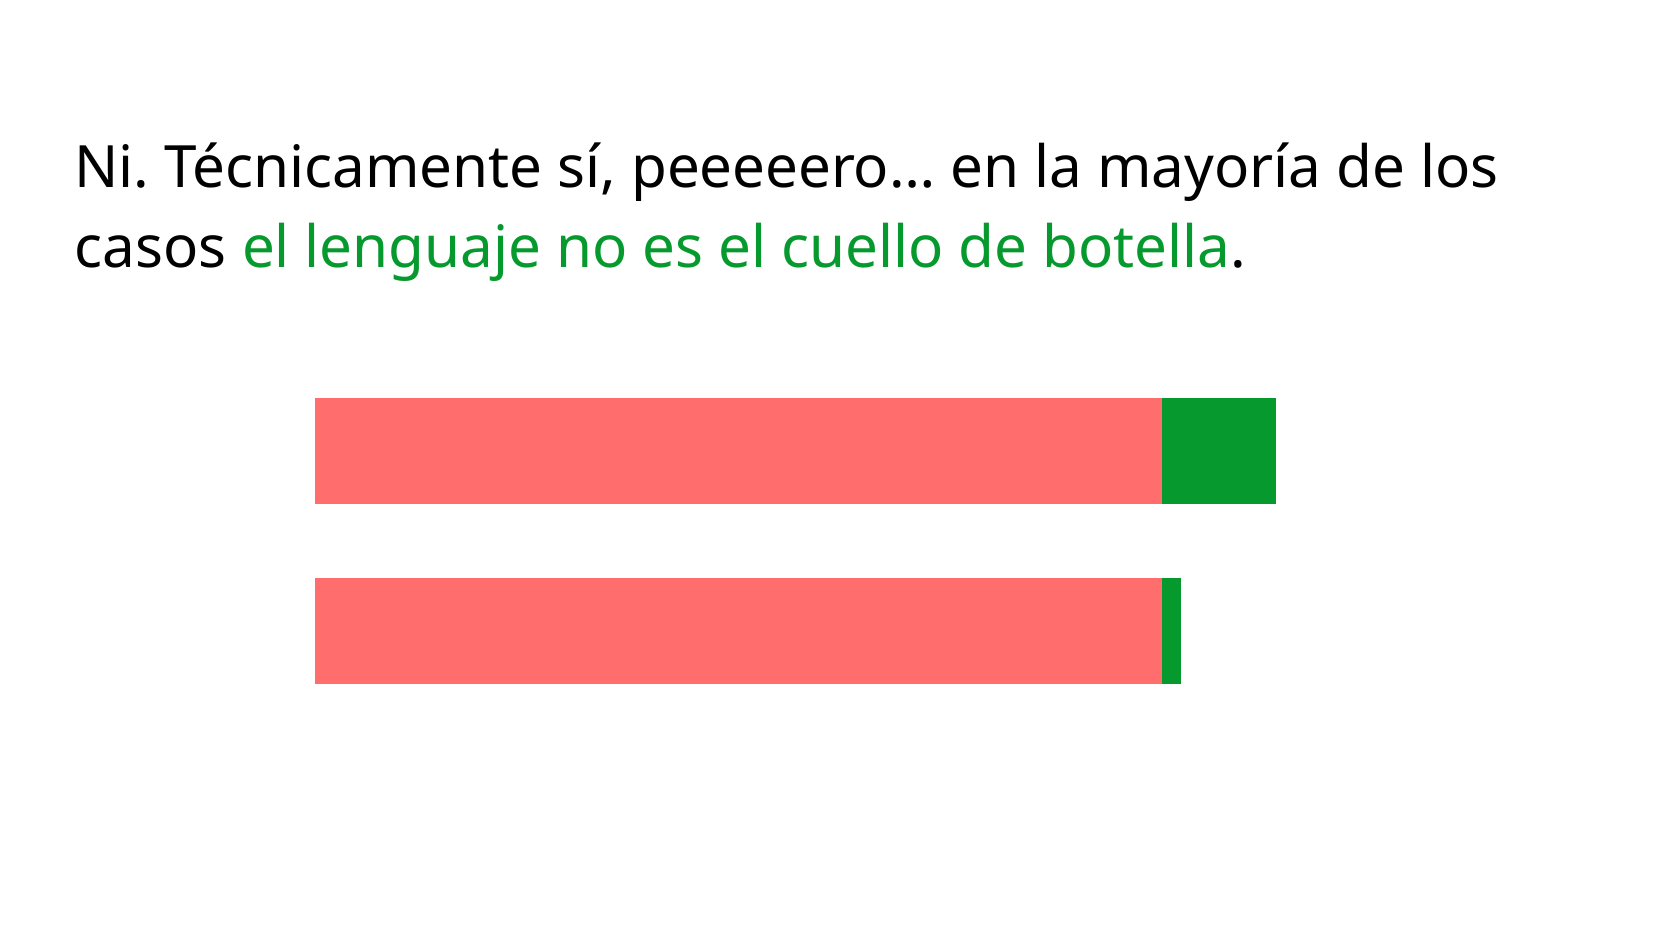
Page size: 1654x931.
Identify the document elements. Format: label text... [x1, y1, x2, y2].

text_box [315, 398, 1276, 504]
text_box [315, 578, 1181, 684]
text_box Ni. Técnicamente sí, peeeeero… en la mayoría de los casos el lenguaje no es el cuello de botella. [60, 118, 1606, 794]
